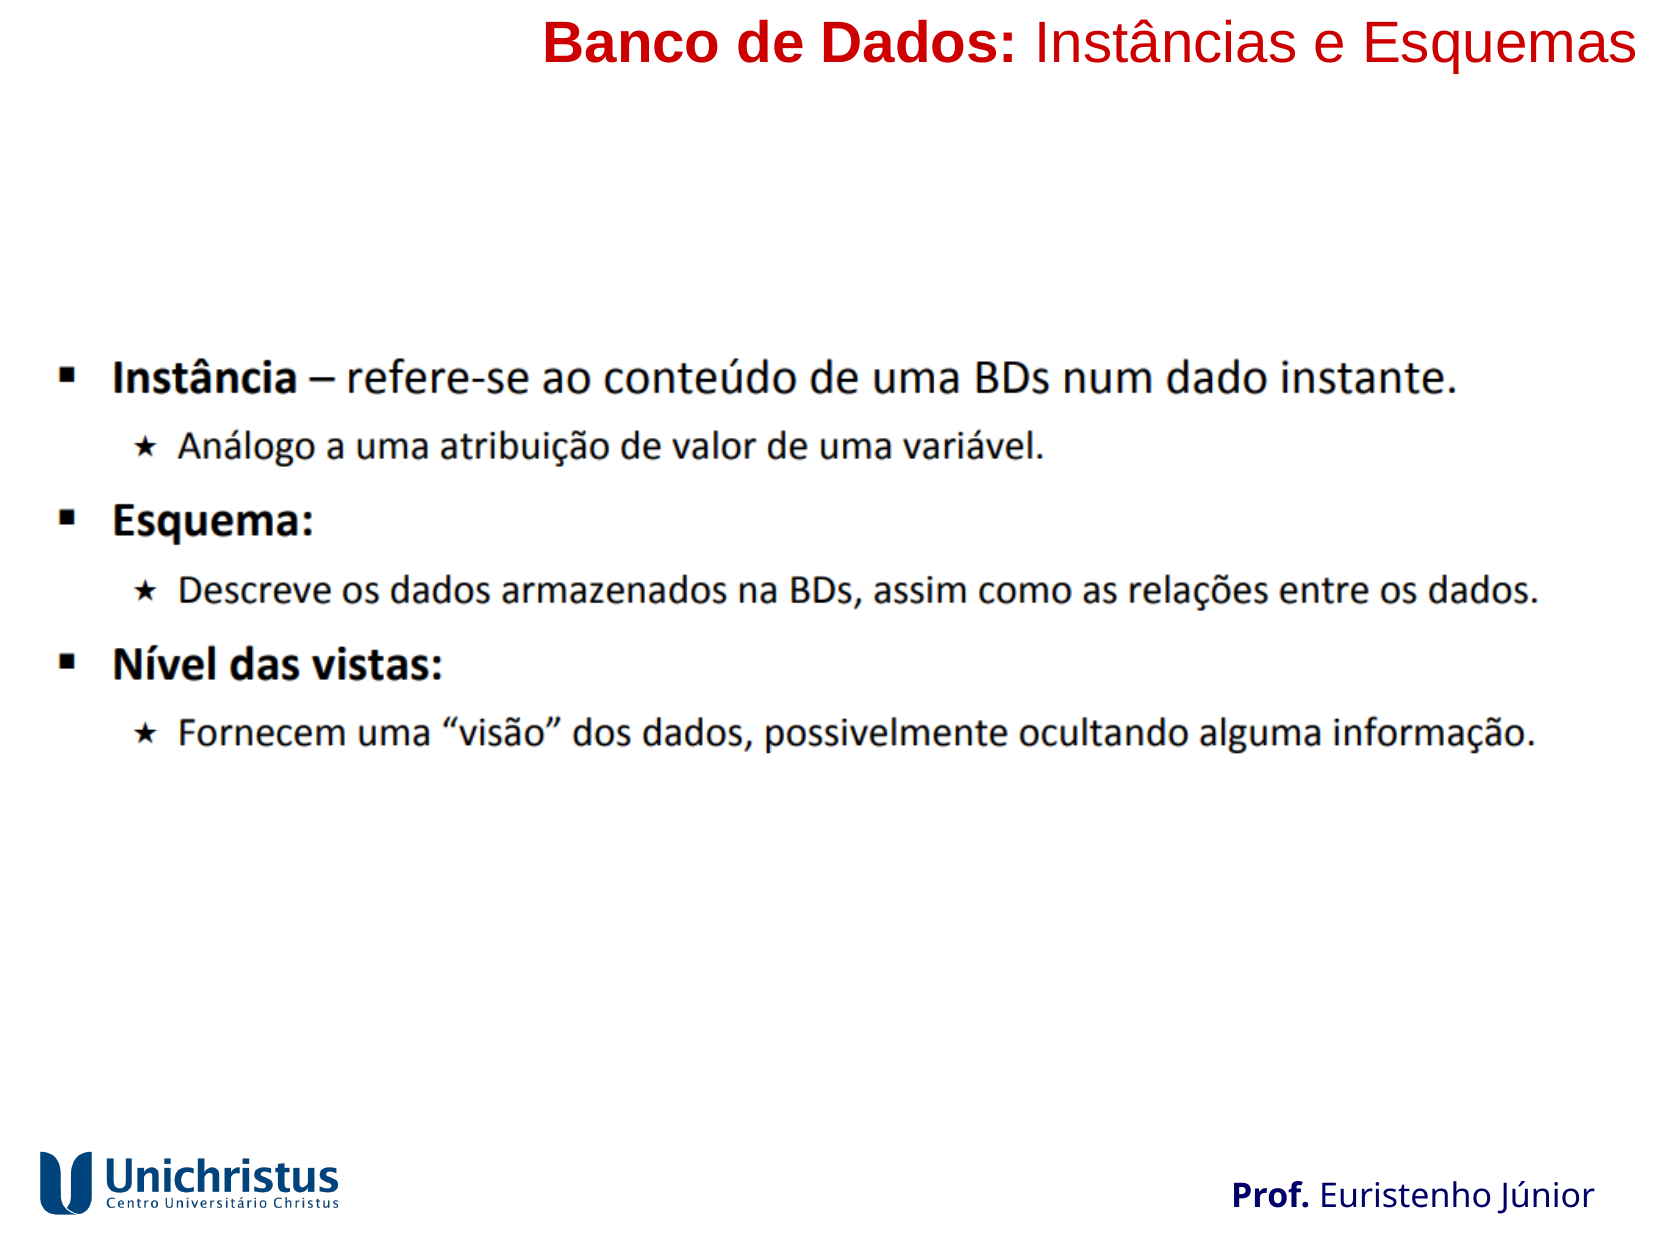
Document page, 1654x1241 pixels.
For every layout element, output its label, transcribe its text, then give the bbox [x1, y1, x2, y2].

picture [40, 354, 1583, 777]
picture [35, 1148, 343, 1217]
text_box Banco de Dados: Instâncias e Esquemas [527, 2, 1654, 83]
text_box Prof. Euristenho Júnior [1216, 1163, 1654, 1224]
